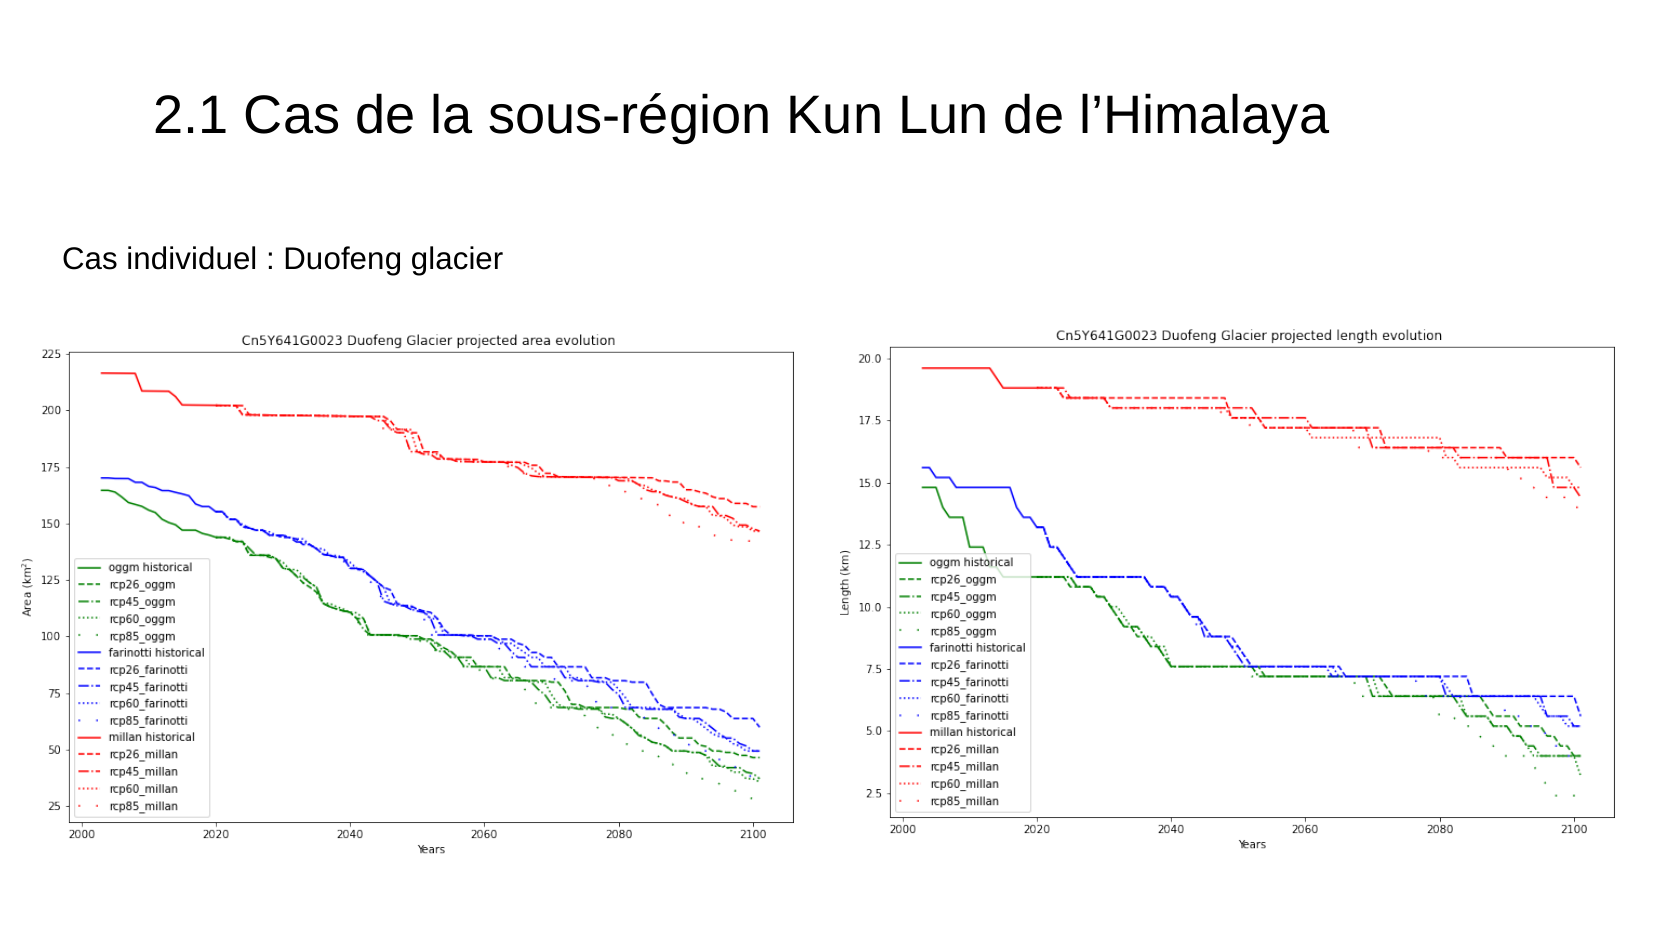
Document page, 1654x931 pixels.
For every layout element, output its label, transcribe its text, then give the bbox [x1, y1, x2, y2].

picture [0, 272, 1654, 900]
text_box Cas individuel : Duofeng glacier [47, 233, 1087, 284]
title 2.1 Cas de la sous-région Kun Lun de l’Himalaya [82, 37, 1571, 193]
